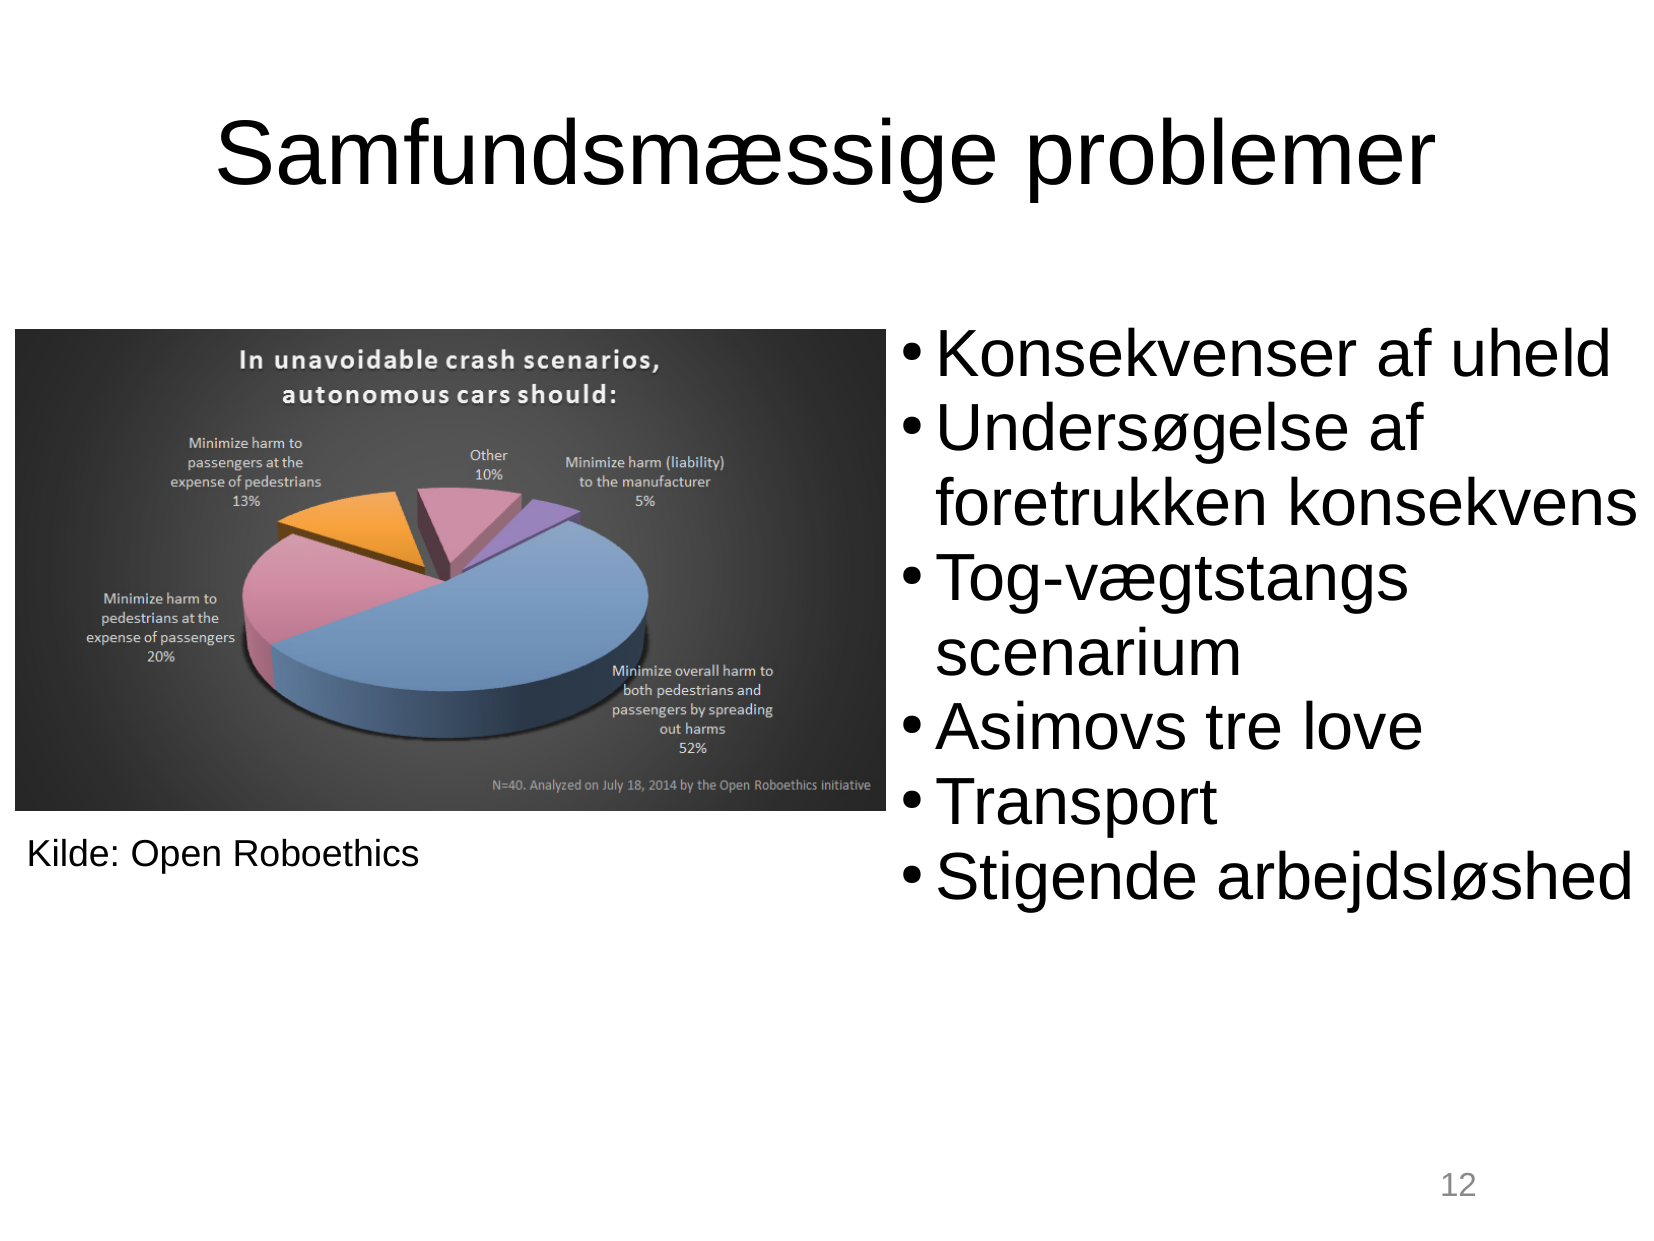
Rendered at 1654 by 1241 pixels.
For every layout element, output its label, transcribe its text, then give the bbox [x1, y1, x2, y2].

text_box Konsekvenser af uheld Undersøgelse af foretrukken konsekvens Tog-vægtstangs scenarium Asimovs tre love Transport Stigende arbejdsløshed [900, 255, 1654, 975]
title Samfundsmæssige problemer [82, 49, 1571, 257]
picture [15, 329, 886, 811]
text_box Kilde: Open Roboethics [11, 825, 537, 882]
